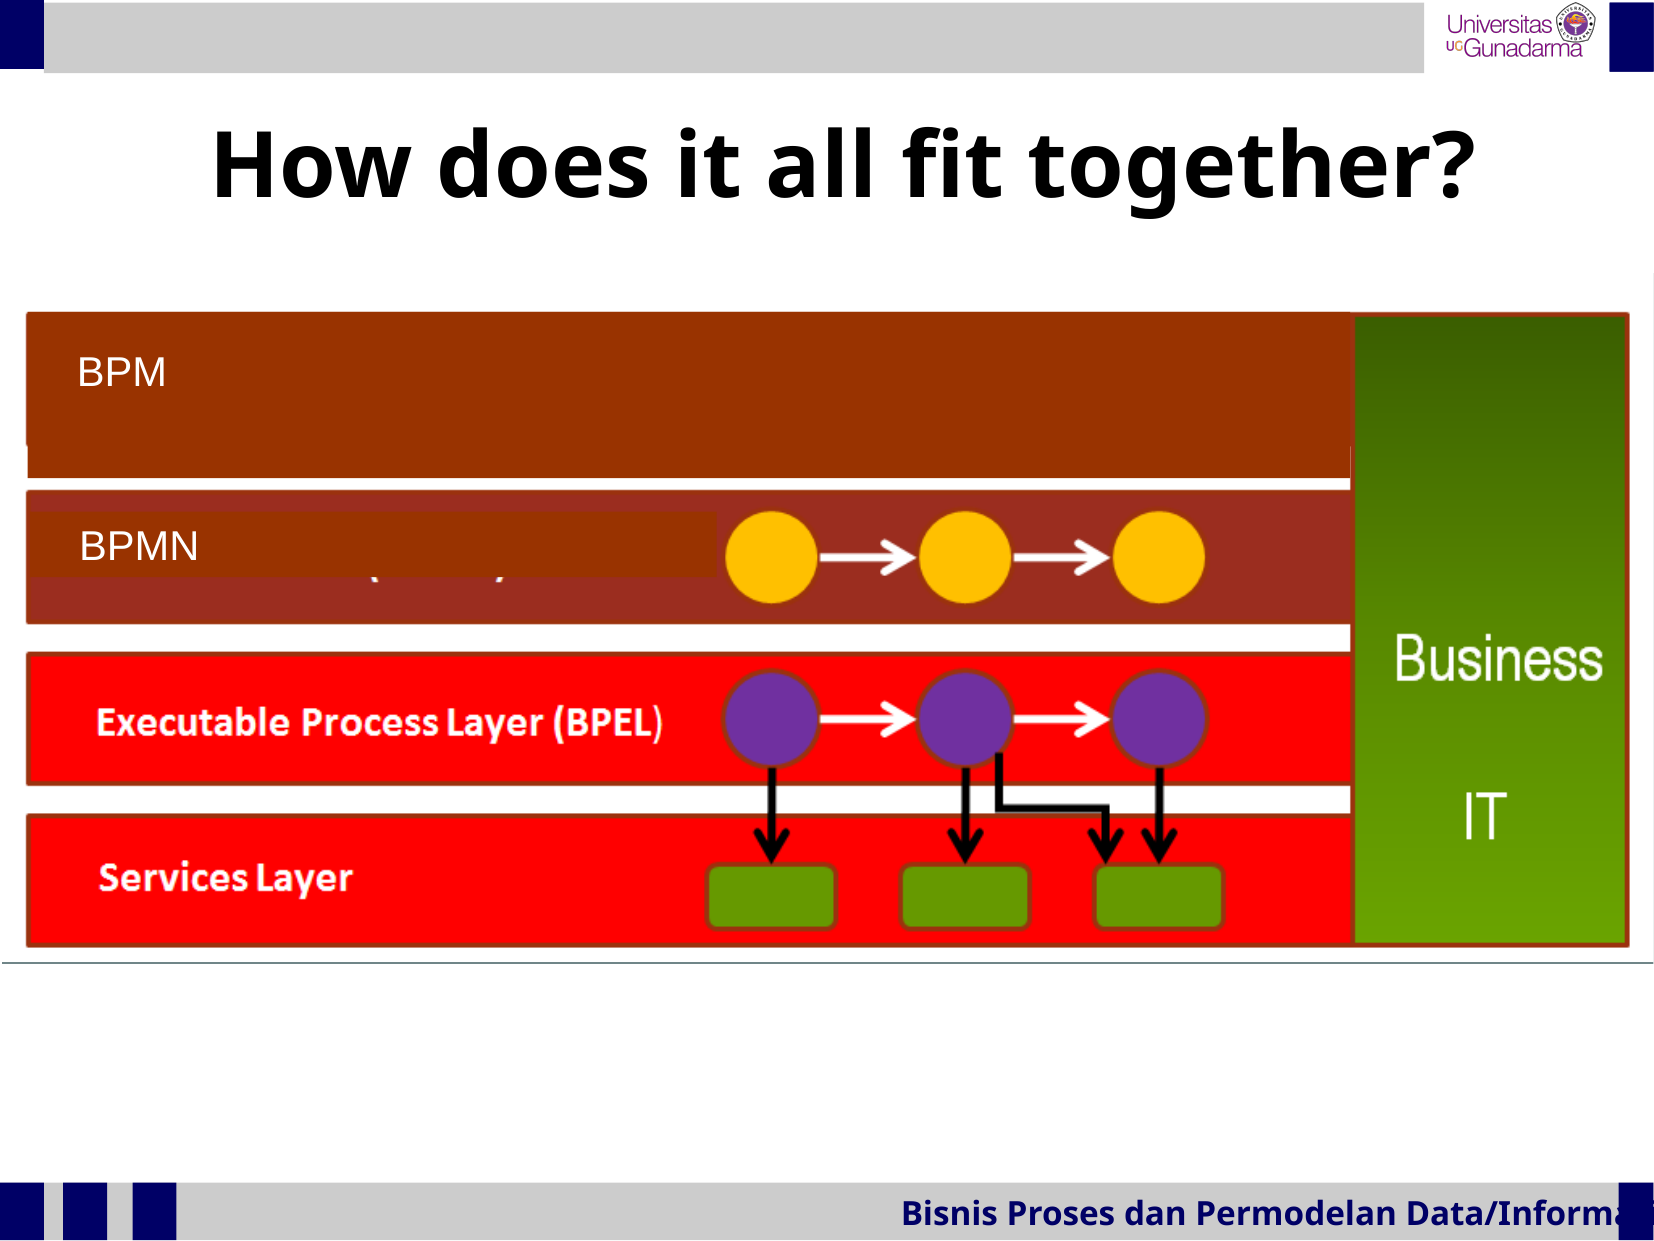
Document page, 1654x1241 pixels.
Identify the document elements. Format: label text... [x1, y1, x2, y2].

picture [0, 271, 1654, 962]
text_box BPMN [29, 511, 717, 578]
picture [1437, 2, 1610, 62]
title How does it all fit together? [0, 79, 1654, 242]
text_box BPM [27, 311, 1351, 479]
